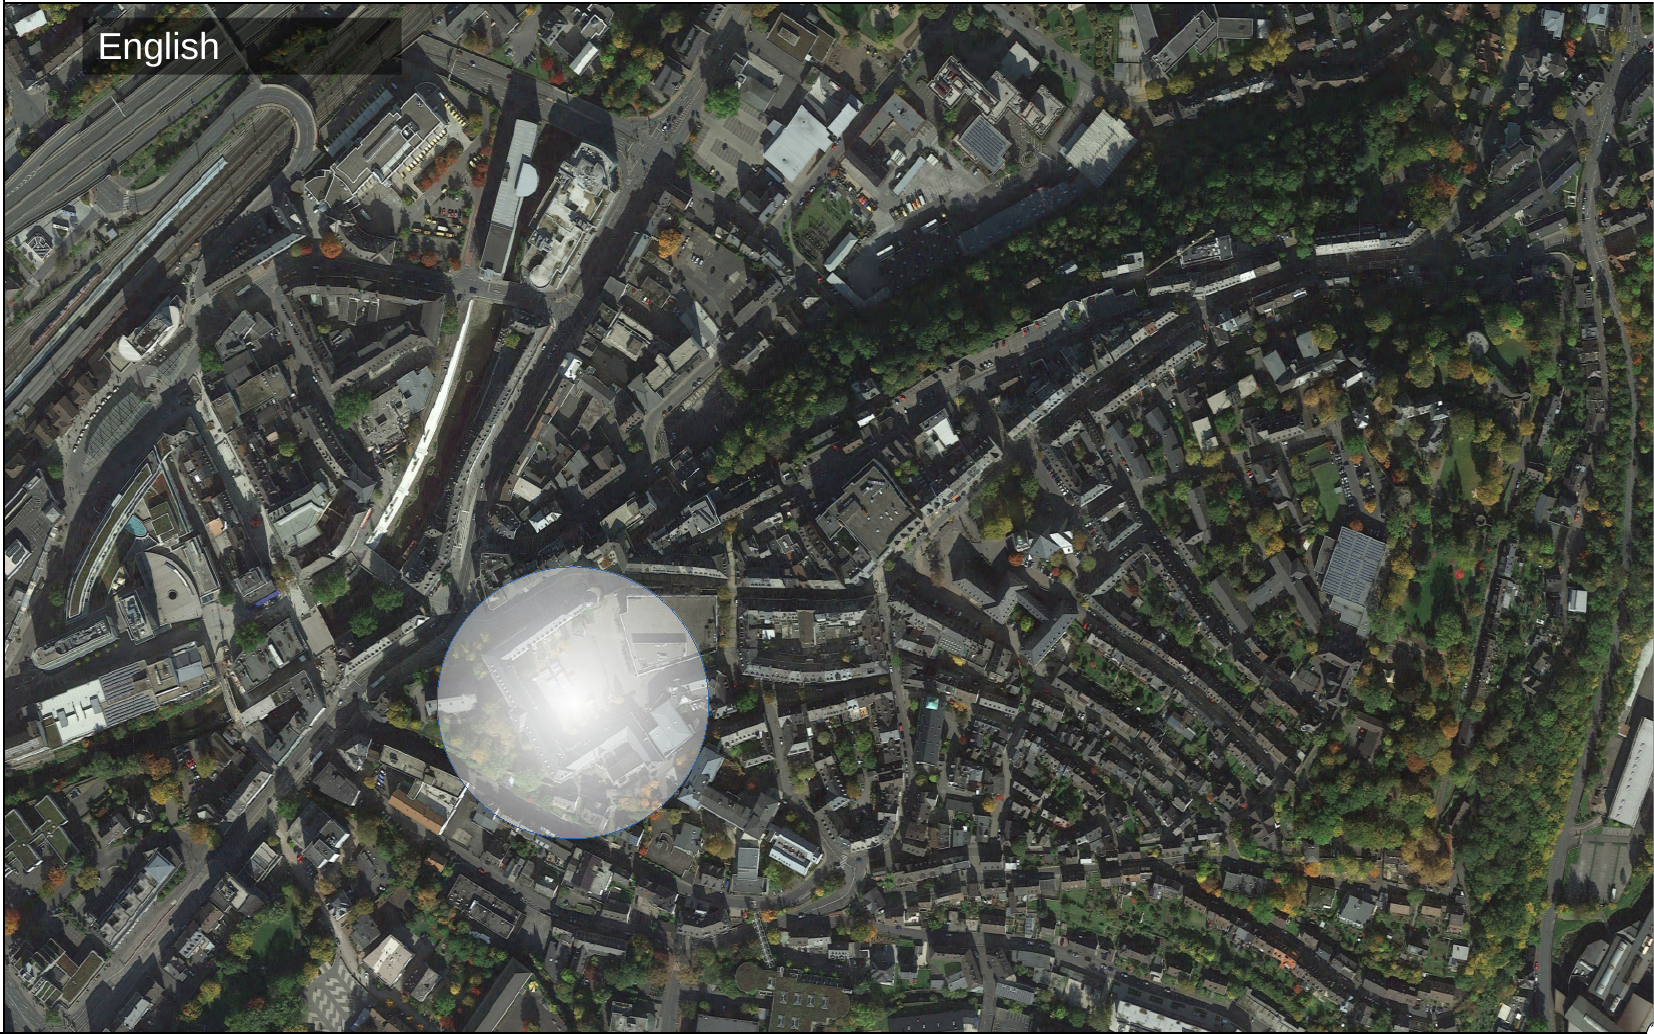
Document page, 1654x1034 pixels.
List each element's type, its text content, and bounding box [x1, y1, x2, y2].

text_box [437, 566, 709, 839]
picture [0, 0, 1654, 1034]
text_box English [82, 17, 402, 75]
